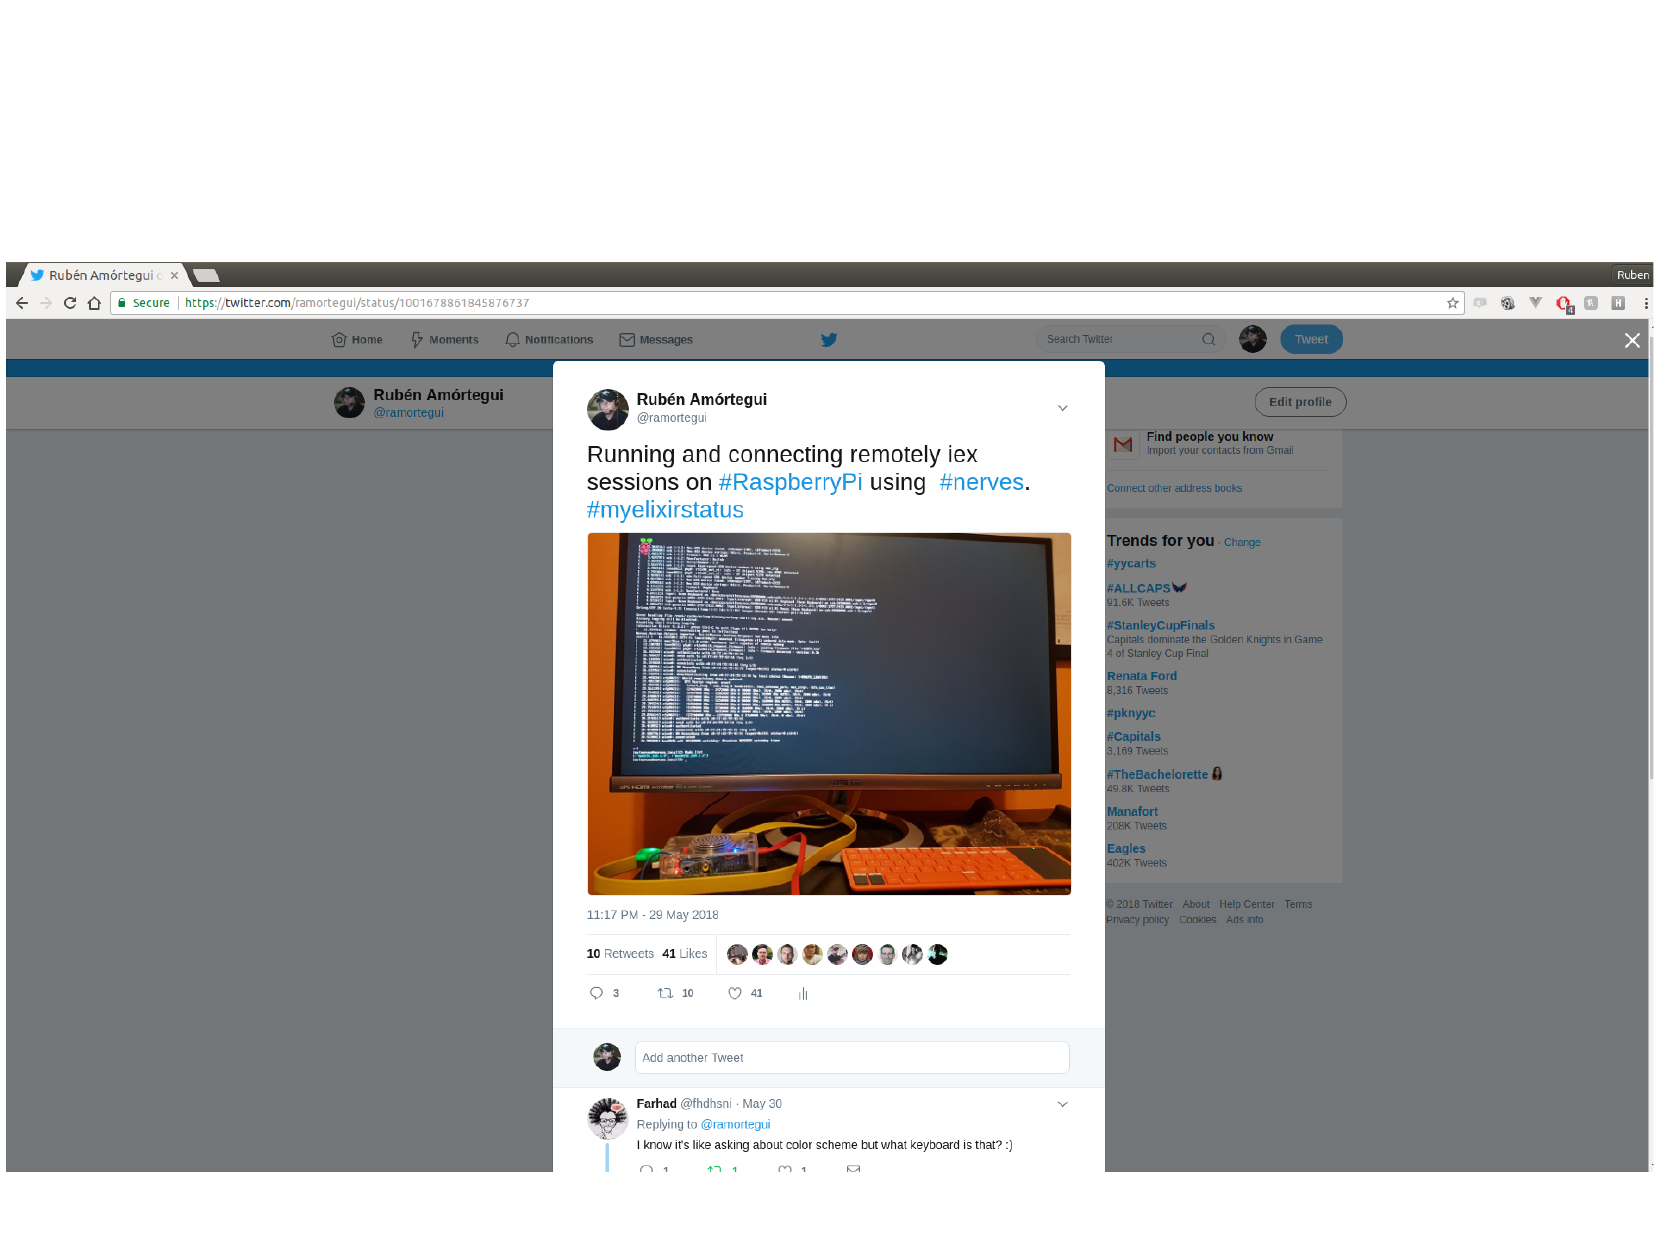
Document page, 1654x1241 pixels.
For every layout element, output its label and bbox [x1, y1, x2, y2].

picture [6, 262, 1654, 1172]
